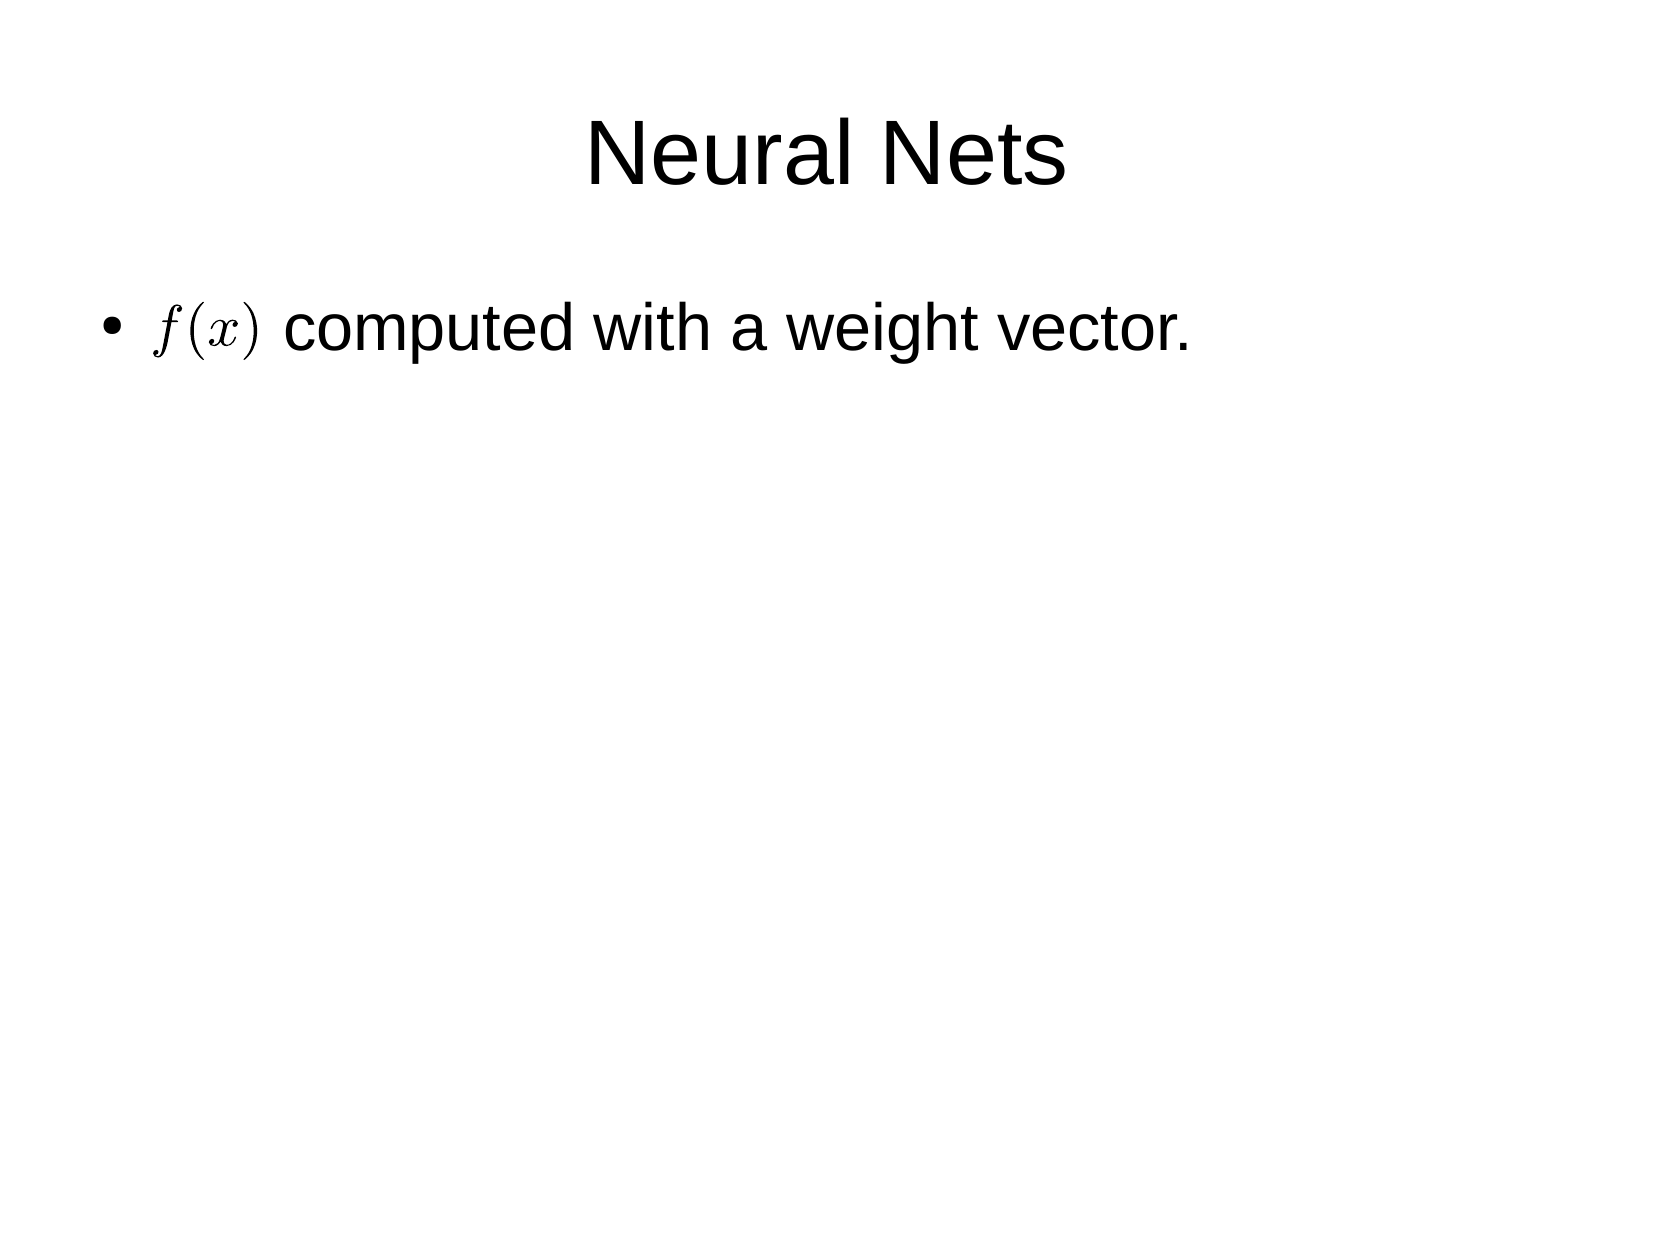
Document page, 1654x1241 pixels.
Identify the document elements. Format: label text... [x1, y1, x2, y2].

text_box [150, 301, 263, 361]
title Neural Nets [82, 49, 1571, 257]
list computed with a weight vector. [82, 290, 1571, 1010]
